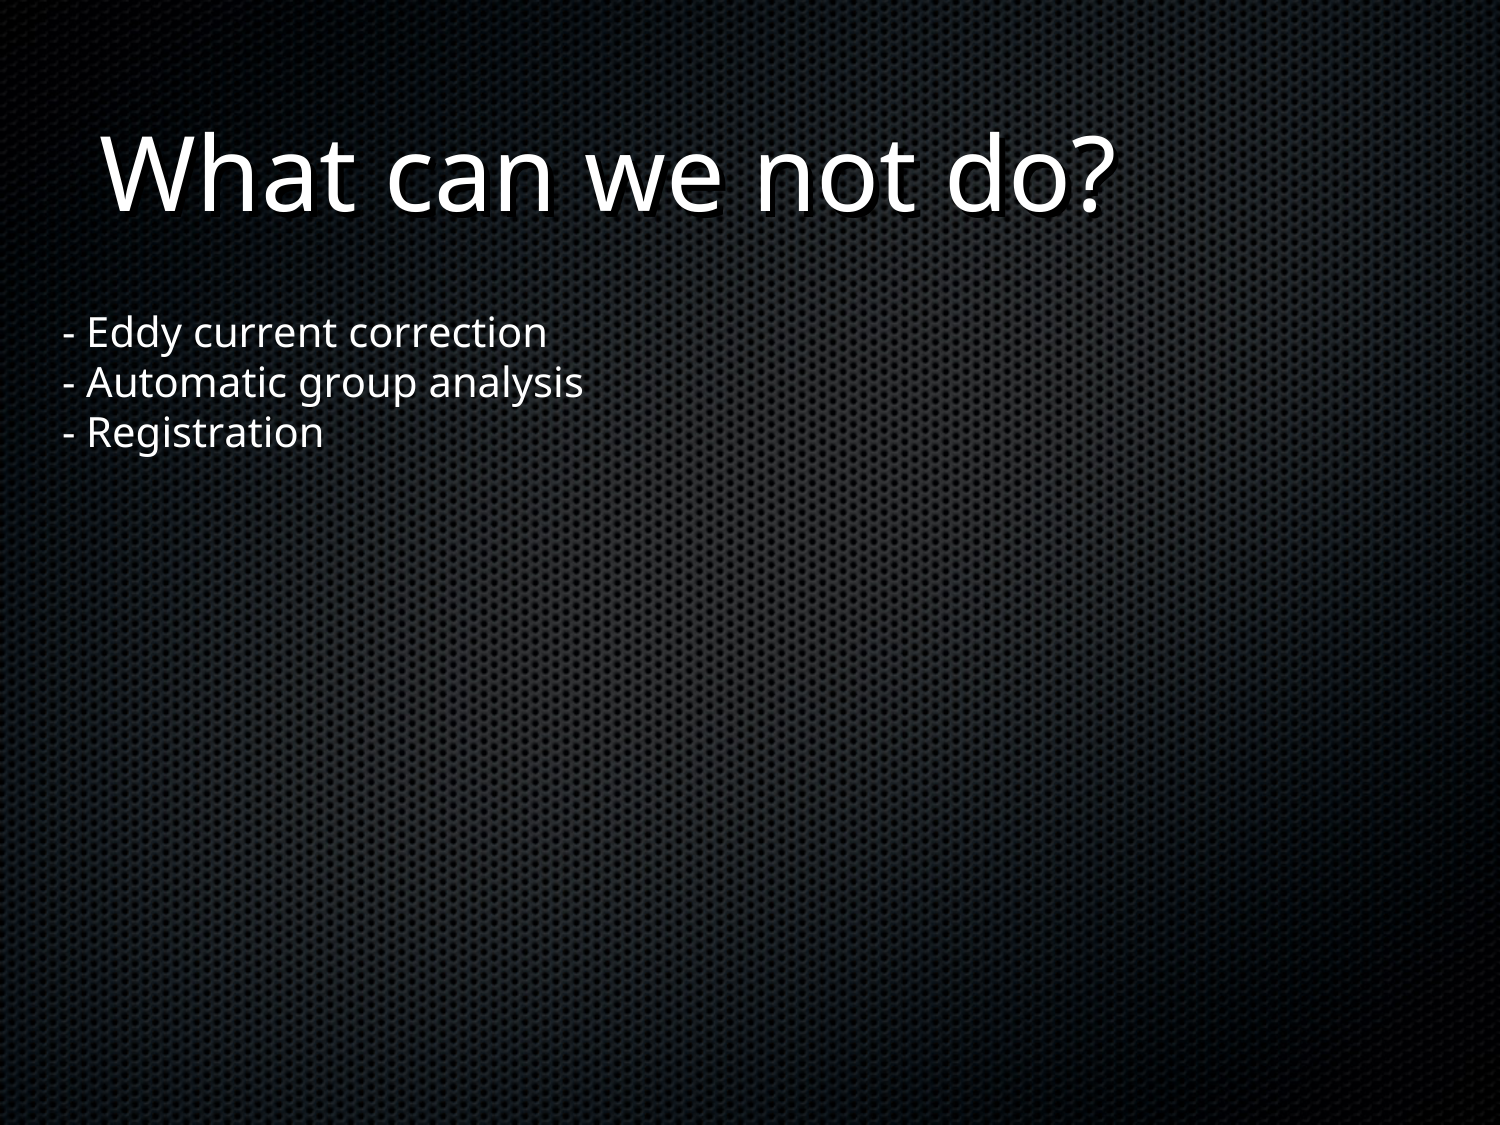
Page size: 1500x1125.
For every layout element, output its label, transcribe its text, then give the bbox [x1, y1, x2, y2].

title What can we not do? [91, 29, 1411, 248]
text_box - Eddy current correction - Automatic group analysis - Registration [47, 248, 1477, 864]
picture [0, 0, 1500, 1125]
